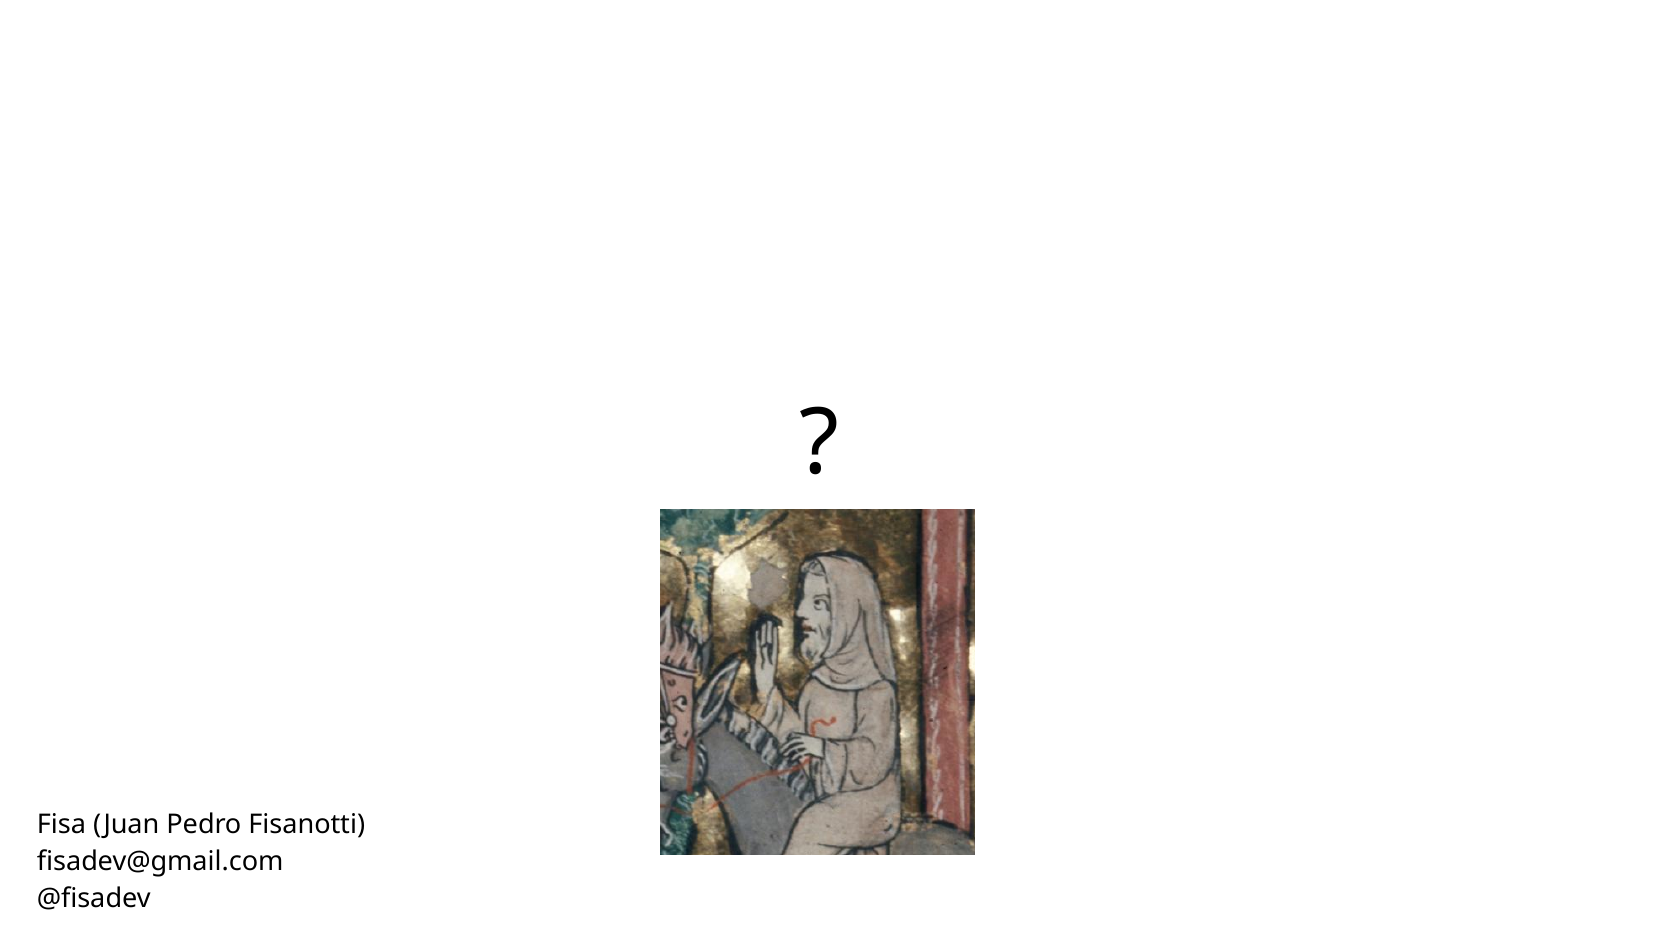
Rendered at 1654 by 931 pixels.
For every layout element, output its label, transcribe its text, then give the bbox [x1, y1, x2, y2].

picture [660, 509, 975, 856]
text_box Fisa (Juan Pedro Fisanotti) fisadev@gmail.com @fisadev [22, 797, 388, 914]
title ? [75, 360, 1564, 516]
